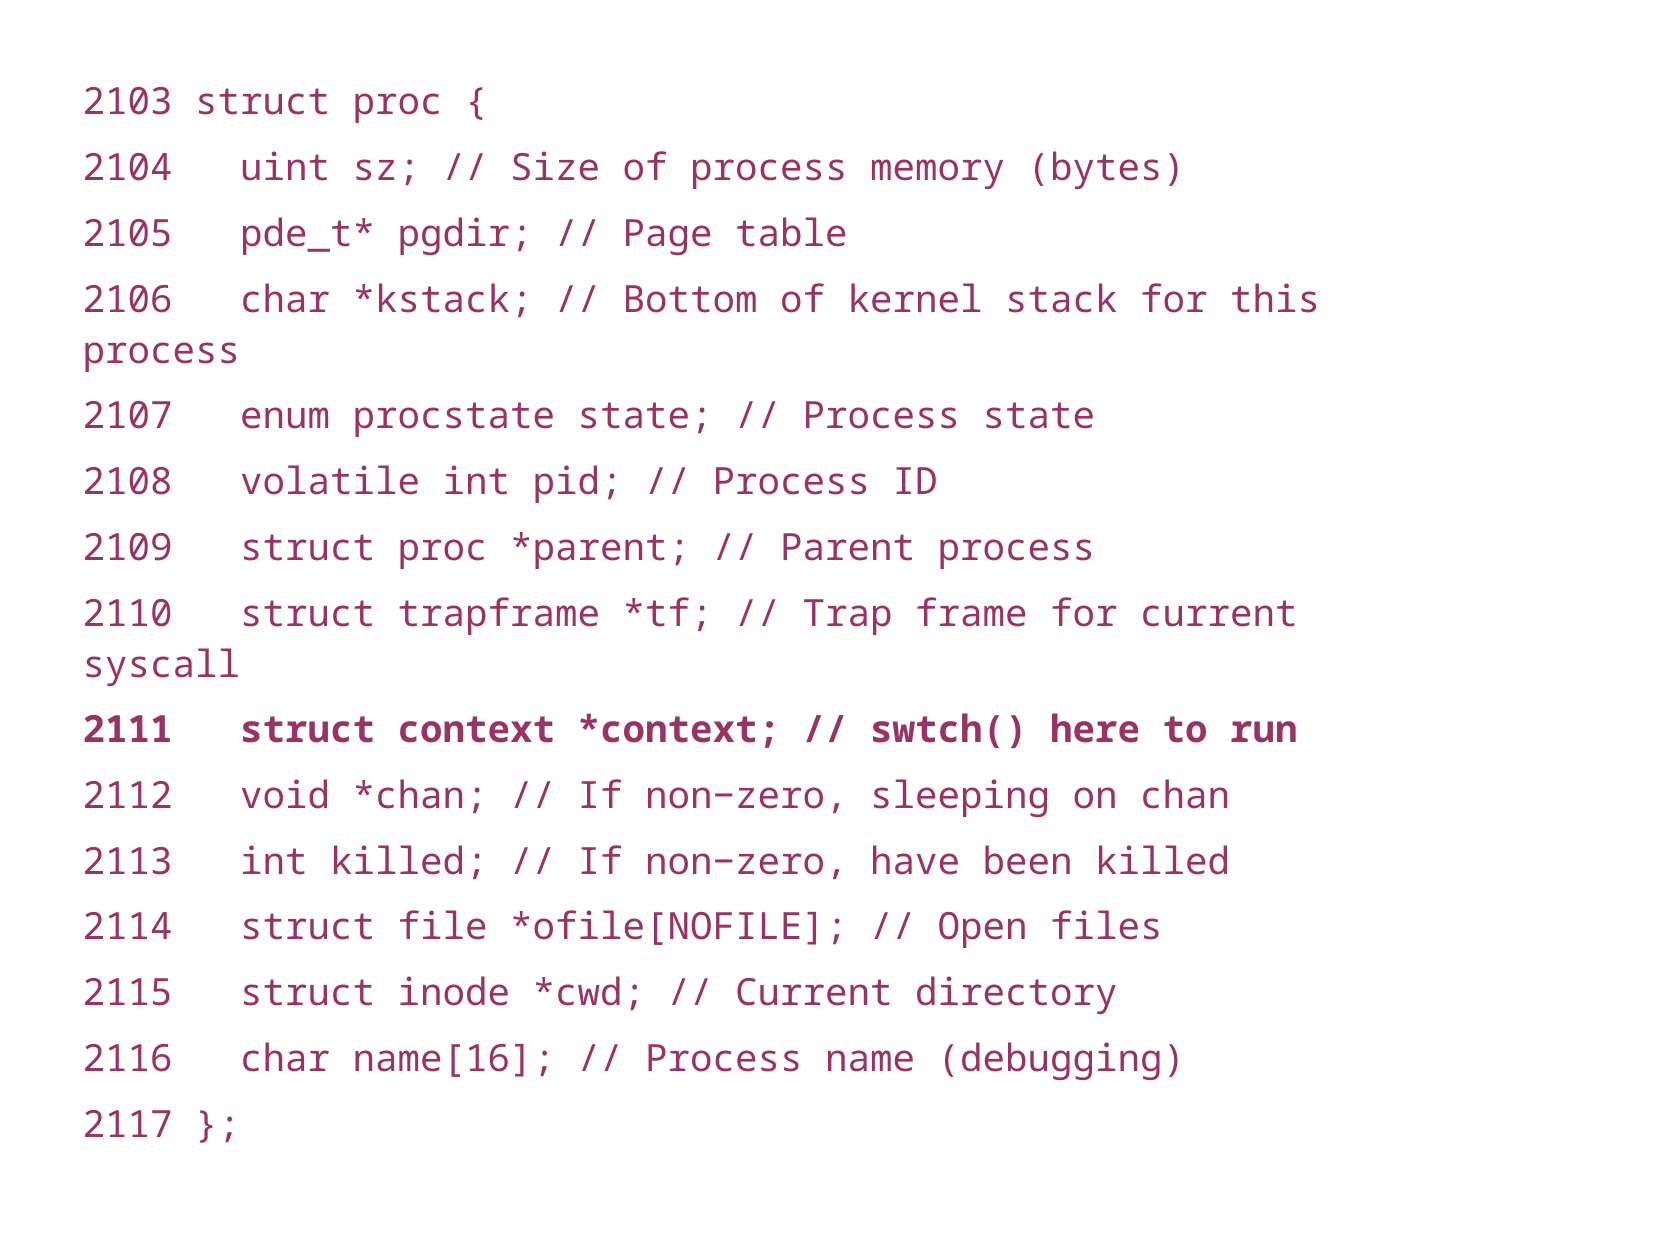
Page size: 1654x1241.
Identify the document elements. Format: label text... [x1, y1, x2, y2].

list 2103 struct proc { 2104 uint sz; // Size of process memory (bytes) 2105 pde_t* pgdir; // Page table 2106 char *kstack; // Bottom of kernel stack for this process 2107 enum procstate state; // Process state 2108 volatile int pid; // Process ID 2109 struct proc *parent; // Parent process 2110 struct trapframe *tf; // Trap frame for current syscall 2111 struct context *context; // swtch() here to run 2112 void *chan; // If non−zero, sleeping on chan 2113 int killed; // If non−zero, have been killed 2114 struct file *ofile[NOFILE]; // Open files 2115 struct inode *cwd; // Current directory 2116 char name[16]; // Process name (debugging) 2117 }; [82, 75, 1463, 1163]
